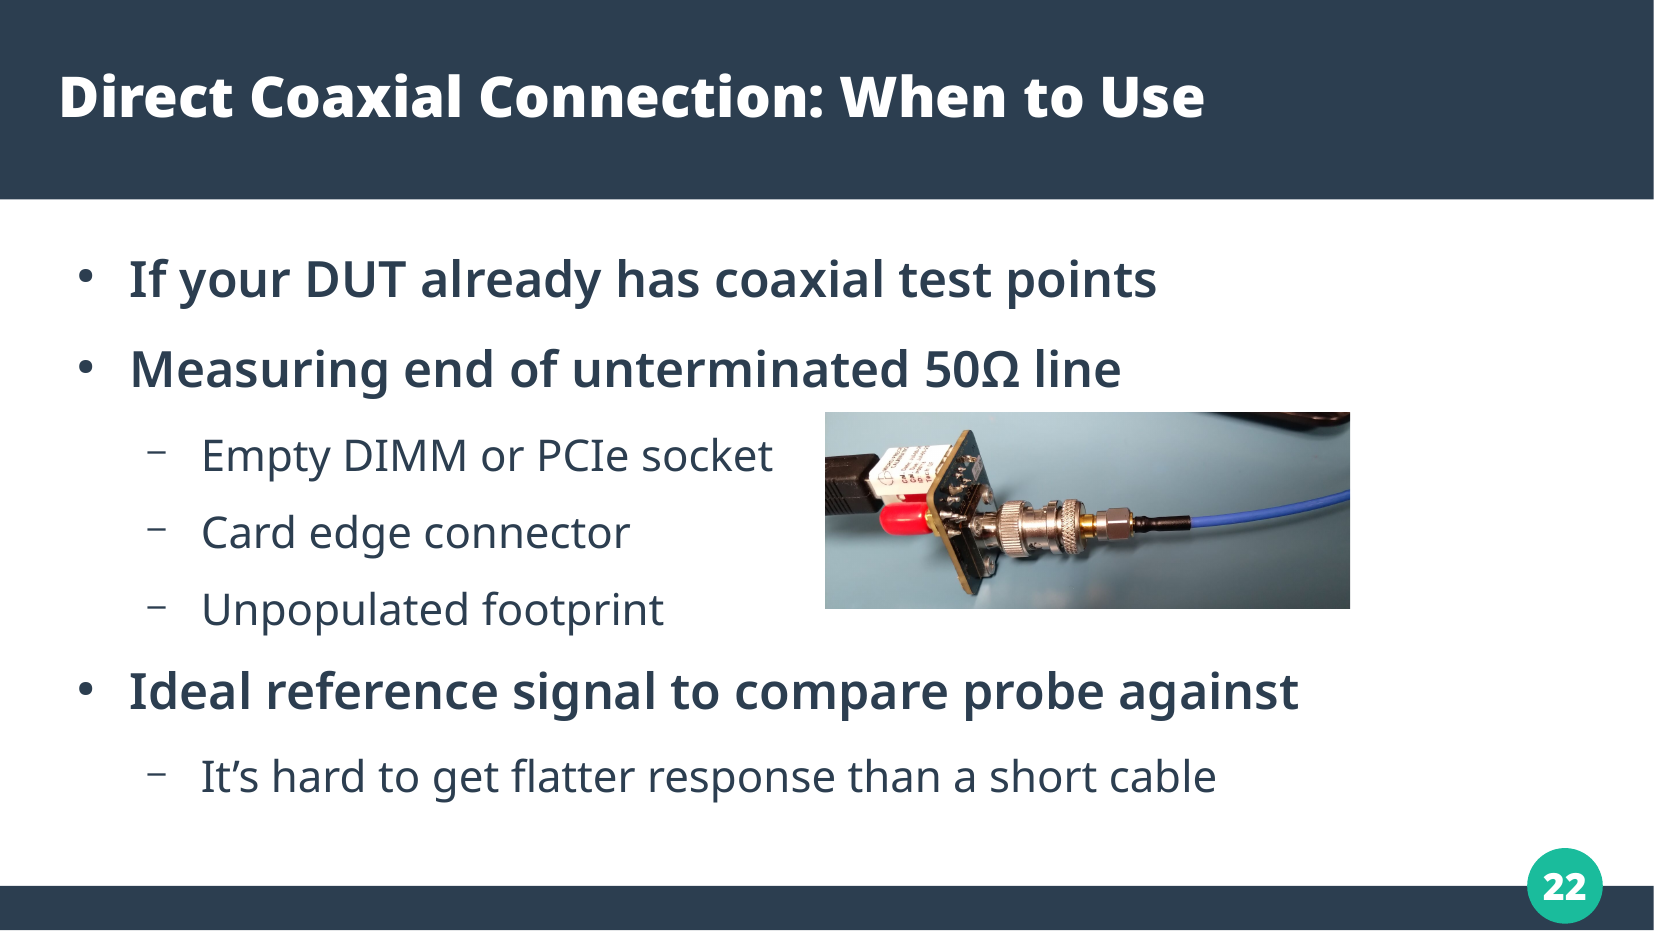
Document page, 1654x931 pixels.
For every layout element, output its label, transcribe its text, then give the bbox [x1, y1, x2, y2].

list If your DUT already has coaxial test points Measuring end of unterminated 50Ω line Empty DIMM or PCIe socket Card edge connector Unpopulated footprint Ideal reference signal to compare probe against It’s hard to get flatter response than a short cable [59, 243, 1595, 864]
title Direct Coaxial Connection: When to Use [59, 37, 1595, 155]
picture [825, 412, 1351, 609]
